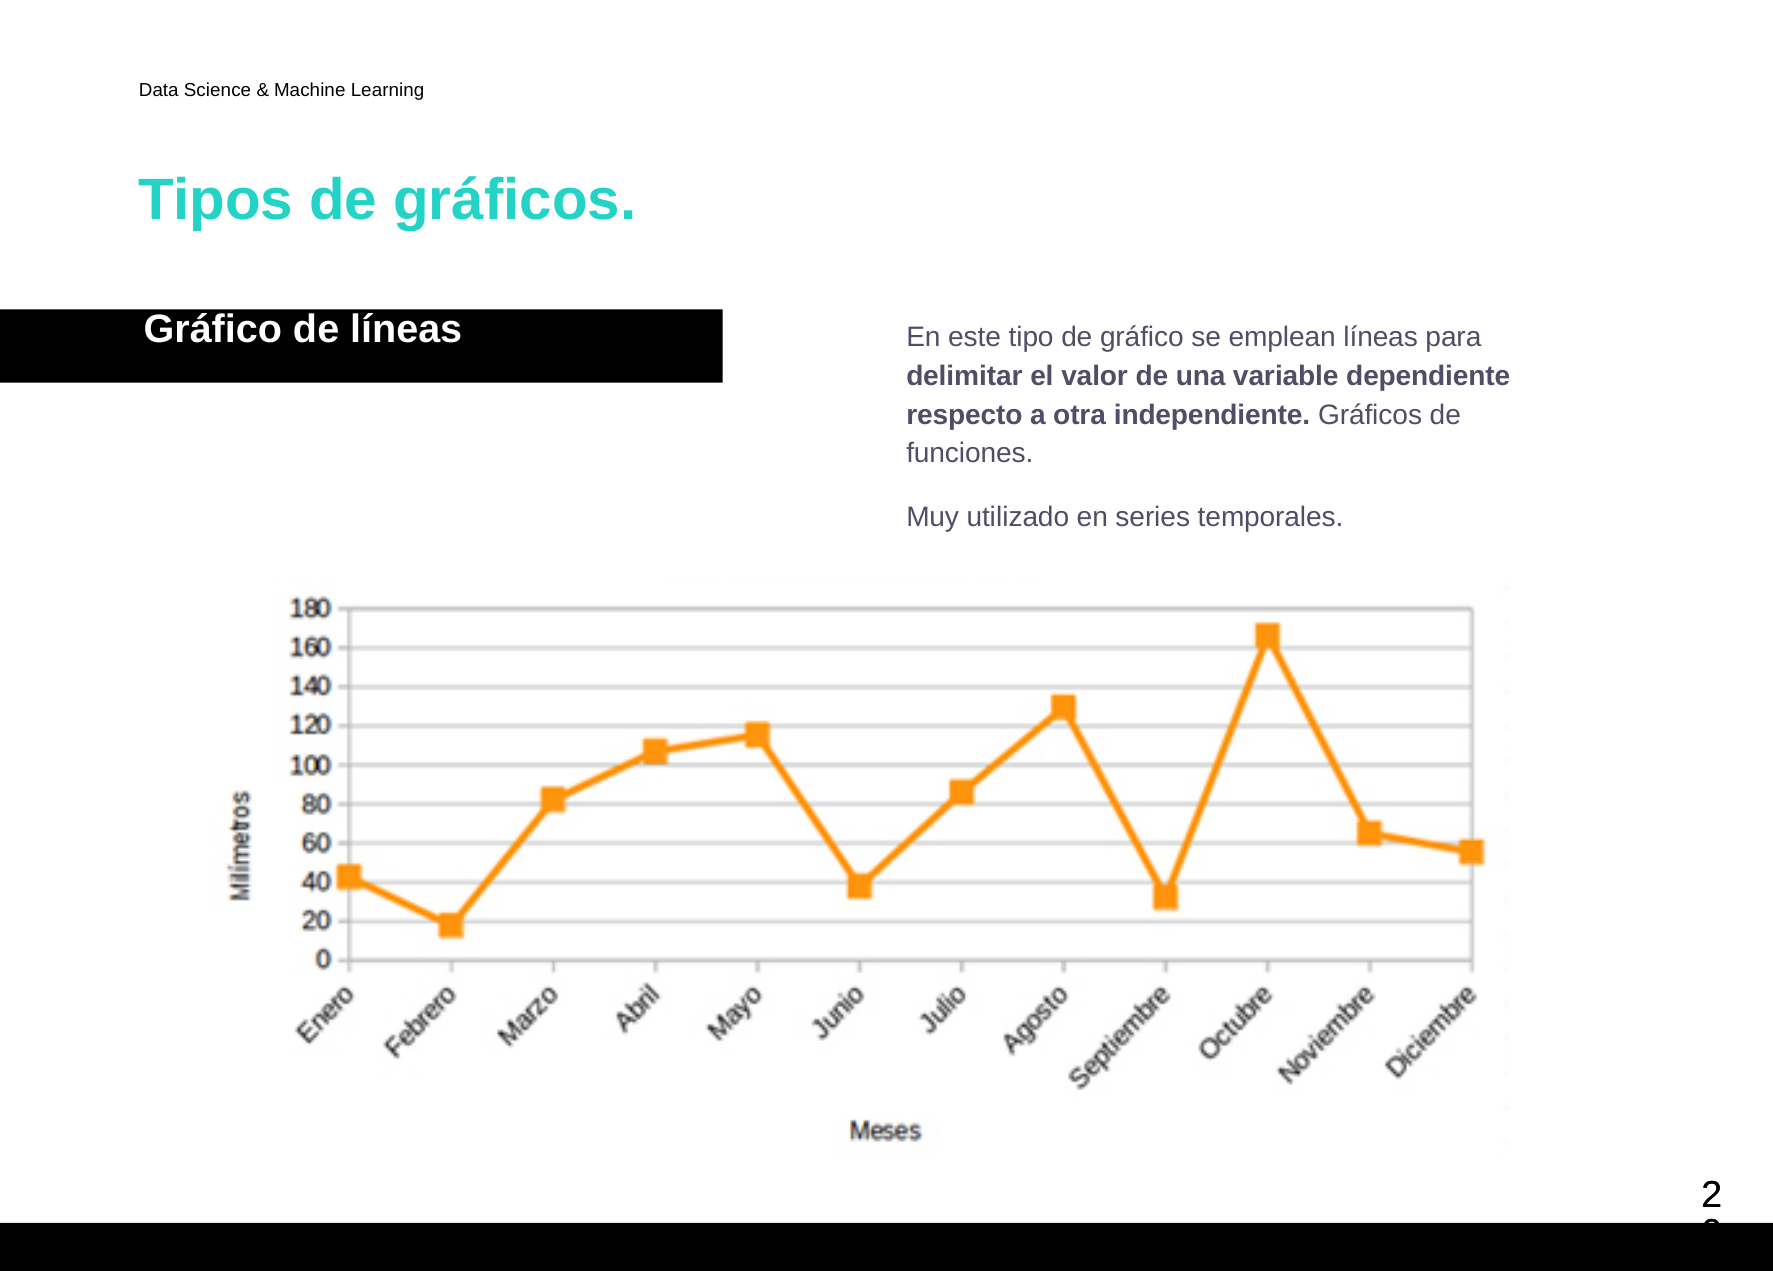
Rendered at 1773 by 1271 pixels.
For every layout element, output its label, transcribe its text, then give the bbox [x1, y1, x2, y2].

text_box 1 [1686, 1162, 1756, 1223]
title Tipos de gráficos. [123, 147, 1562, 248]
list En este tipo de gráfico se emplean líneas para delimitar el valor de una variable dependiente respecto a otra independiente. Gráficos de funciones. Muy utilizado en series temporales. [891, 305, 1594, 937]
list Gráfico de líneas [128, 287, 792, 379]
picture [213, 576, 1511, 1181]
text_box [0, 309, 723, 383]
list Data Science & Machine Learning [123, 70, 1562, 116]
